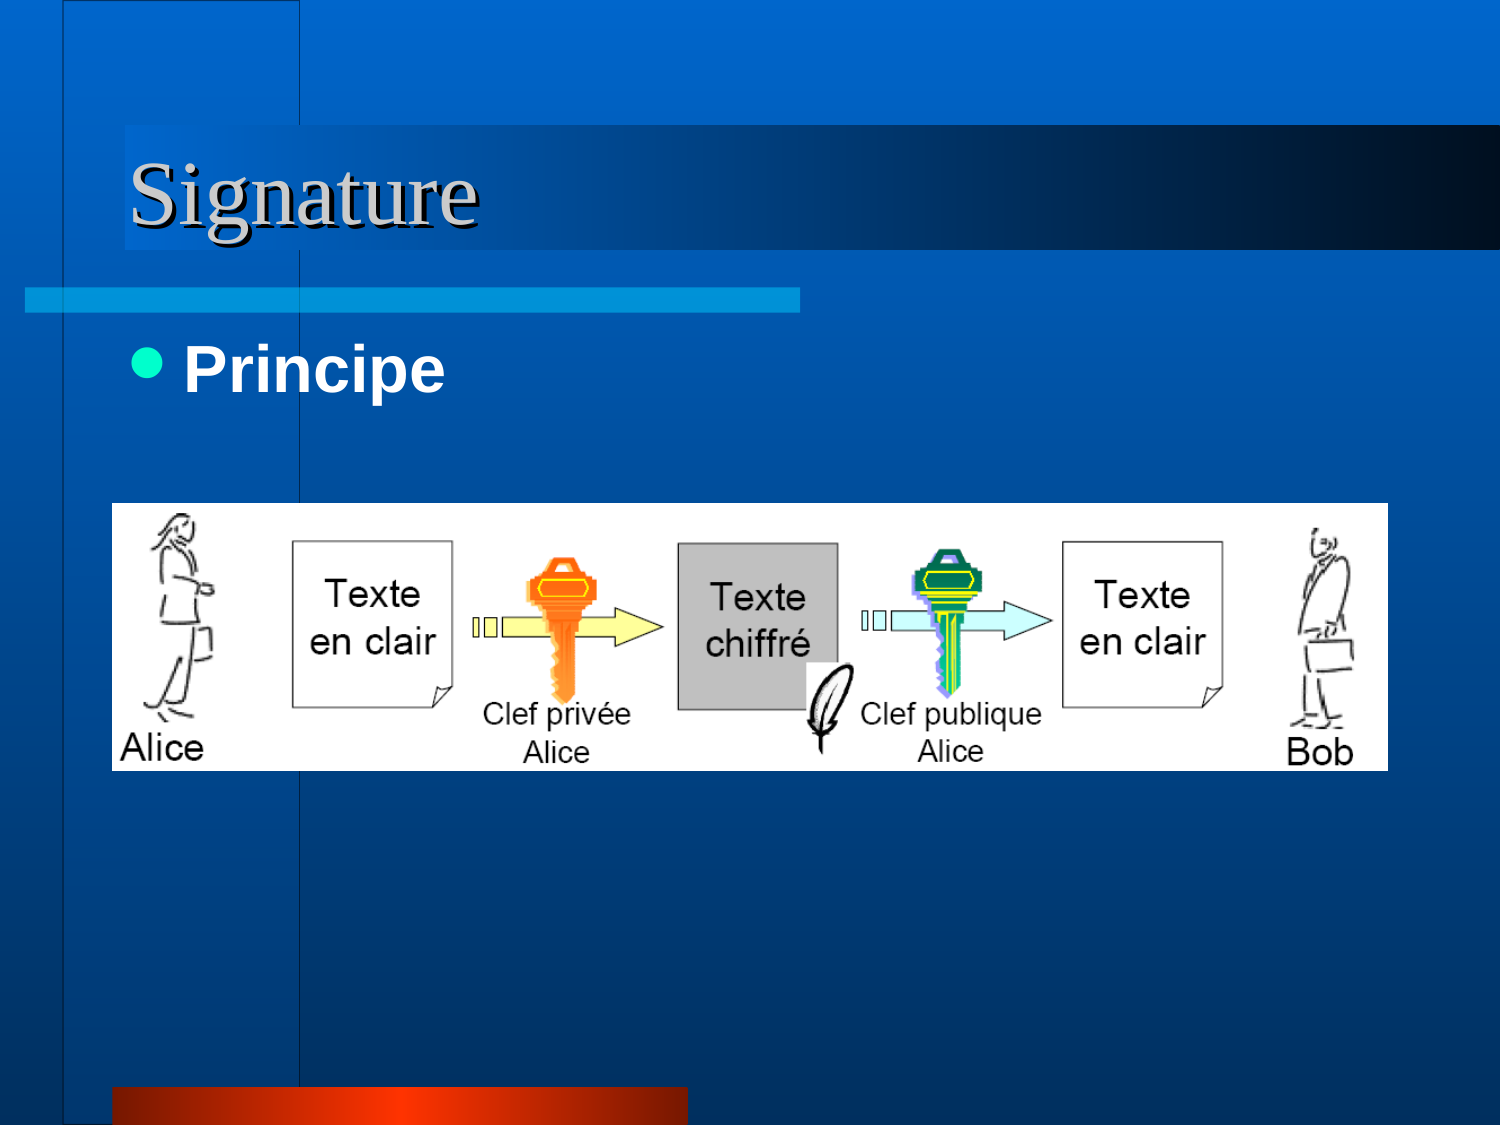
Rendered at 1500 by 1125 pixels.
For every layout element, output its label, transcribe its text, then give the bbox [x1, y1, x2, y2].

title Signature [112, 99, 1388, 288]
list Principe [112, 324, 1388, 503]
picture [112, 503, 1388, 771]
list Principe [112, 771, 1388, 1001]
